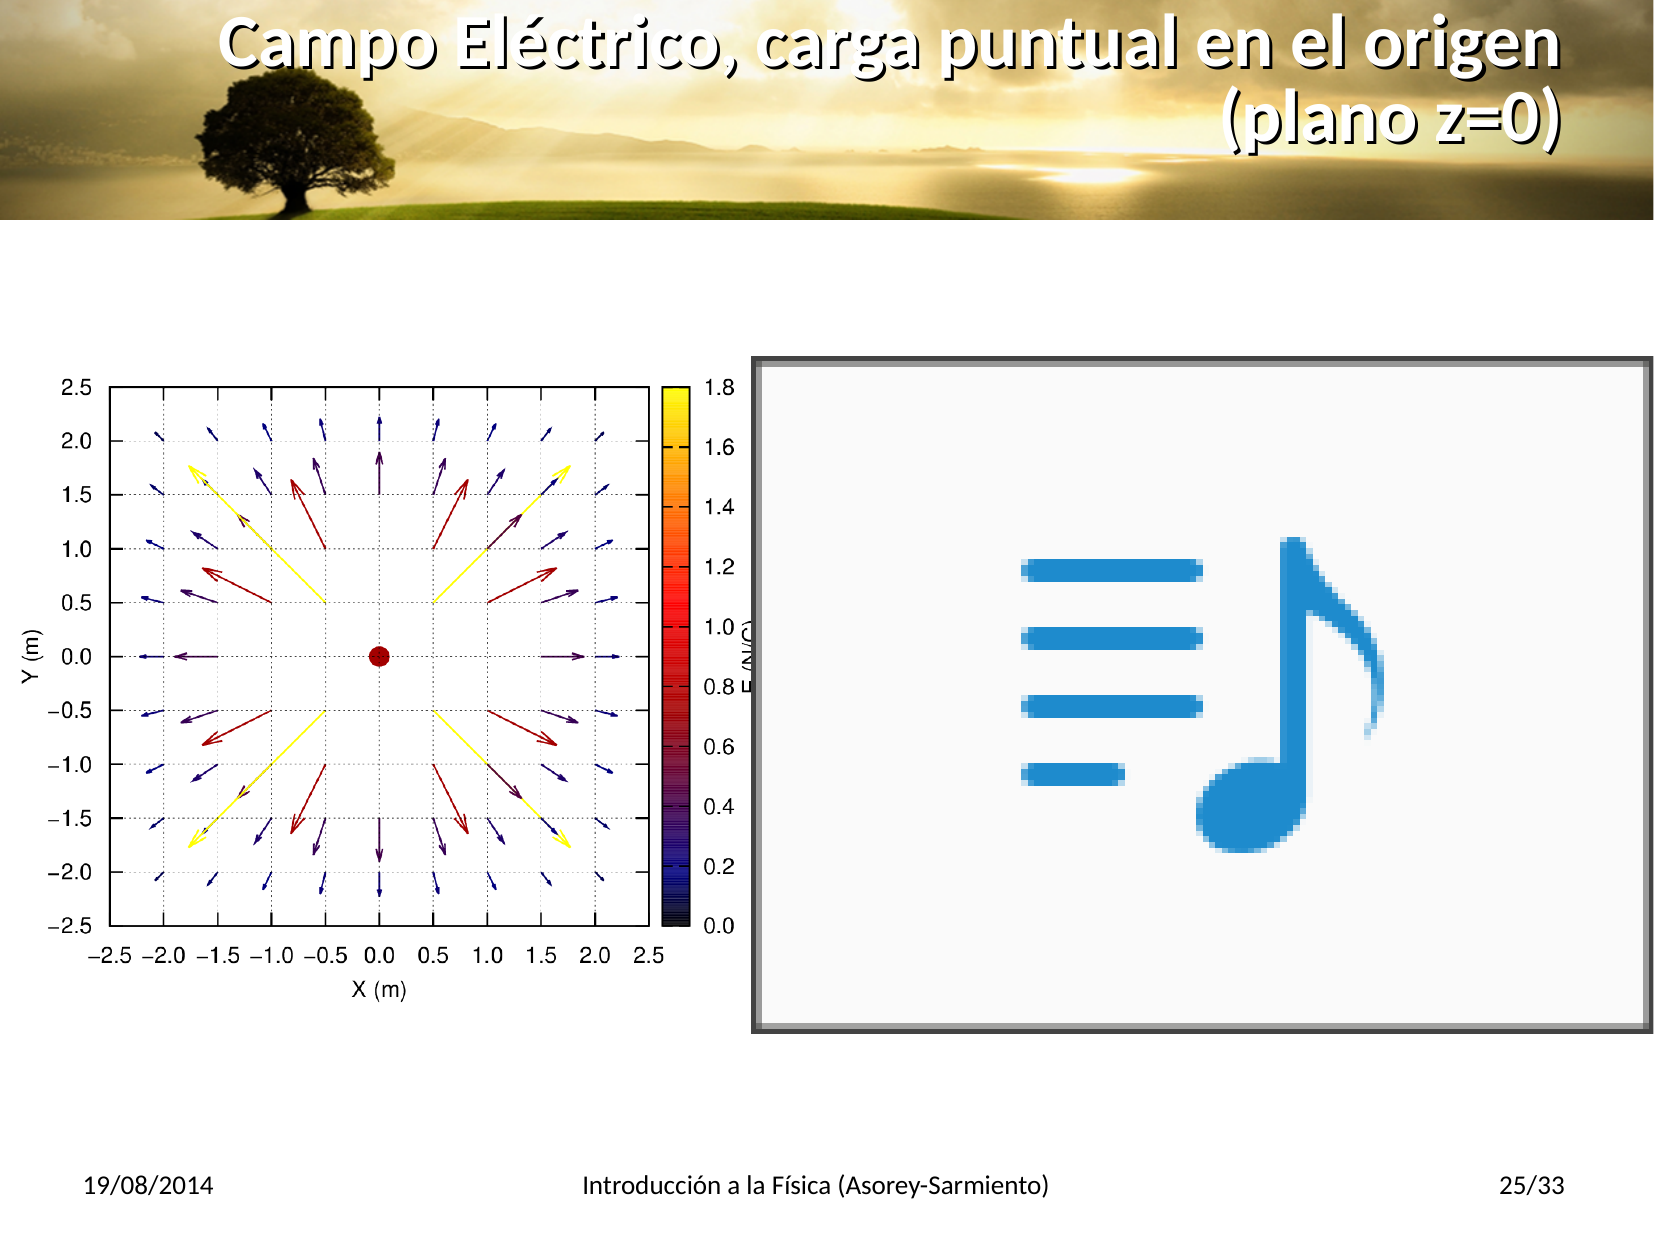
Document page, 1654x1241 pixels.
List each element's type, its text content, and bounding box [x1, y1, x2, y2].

title Campo Eléctrico, carga puntual en el origen (plano z=0) [75, 0, 1564, 177]
picture [0, 300, 788, 1036]
picture [0, 0, 1654, 220]
text_box [750, 355, 1654, 1036]
